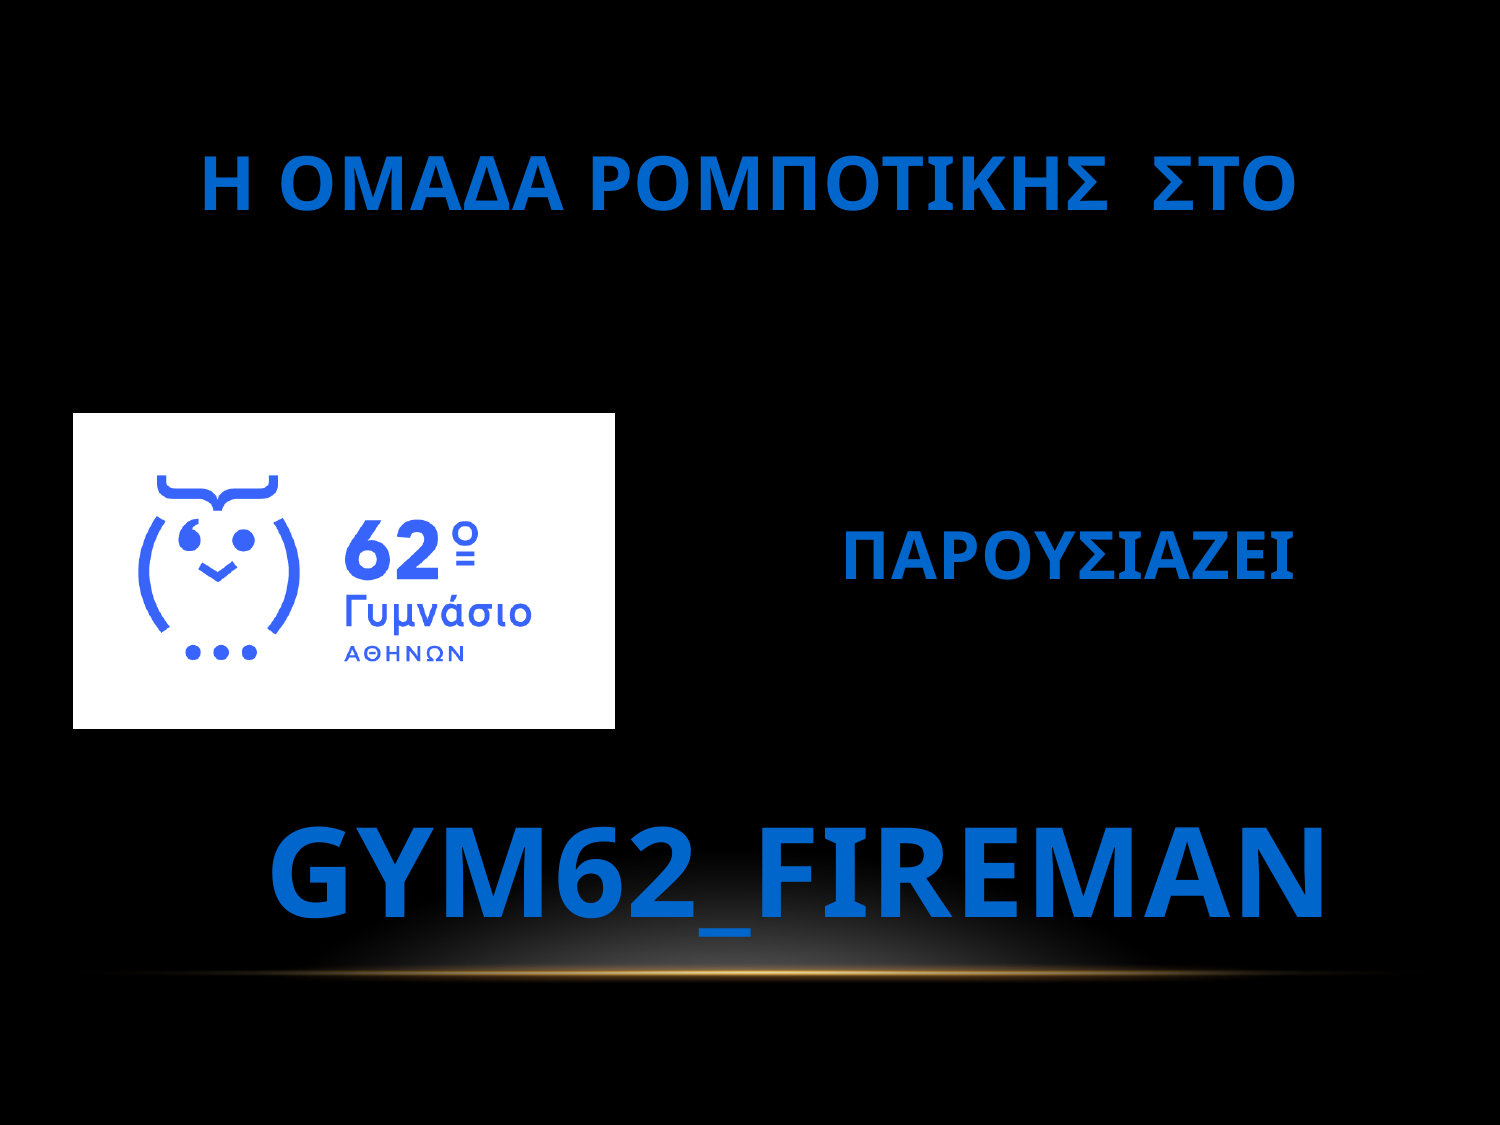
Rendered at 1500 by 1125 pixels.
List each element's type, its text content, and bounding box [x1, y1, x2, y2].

text_box Gym62_FireMan [149, 762, 1450, 950]
picture [0, 0, 1500, 1125]
text_box Η ομαδα ρομποτικησ στο [99, 45, 1400, 233]
text_box παρουσιαζει [774, 450, 1363, 600]
